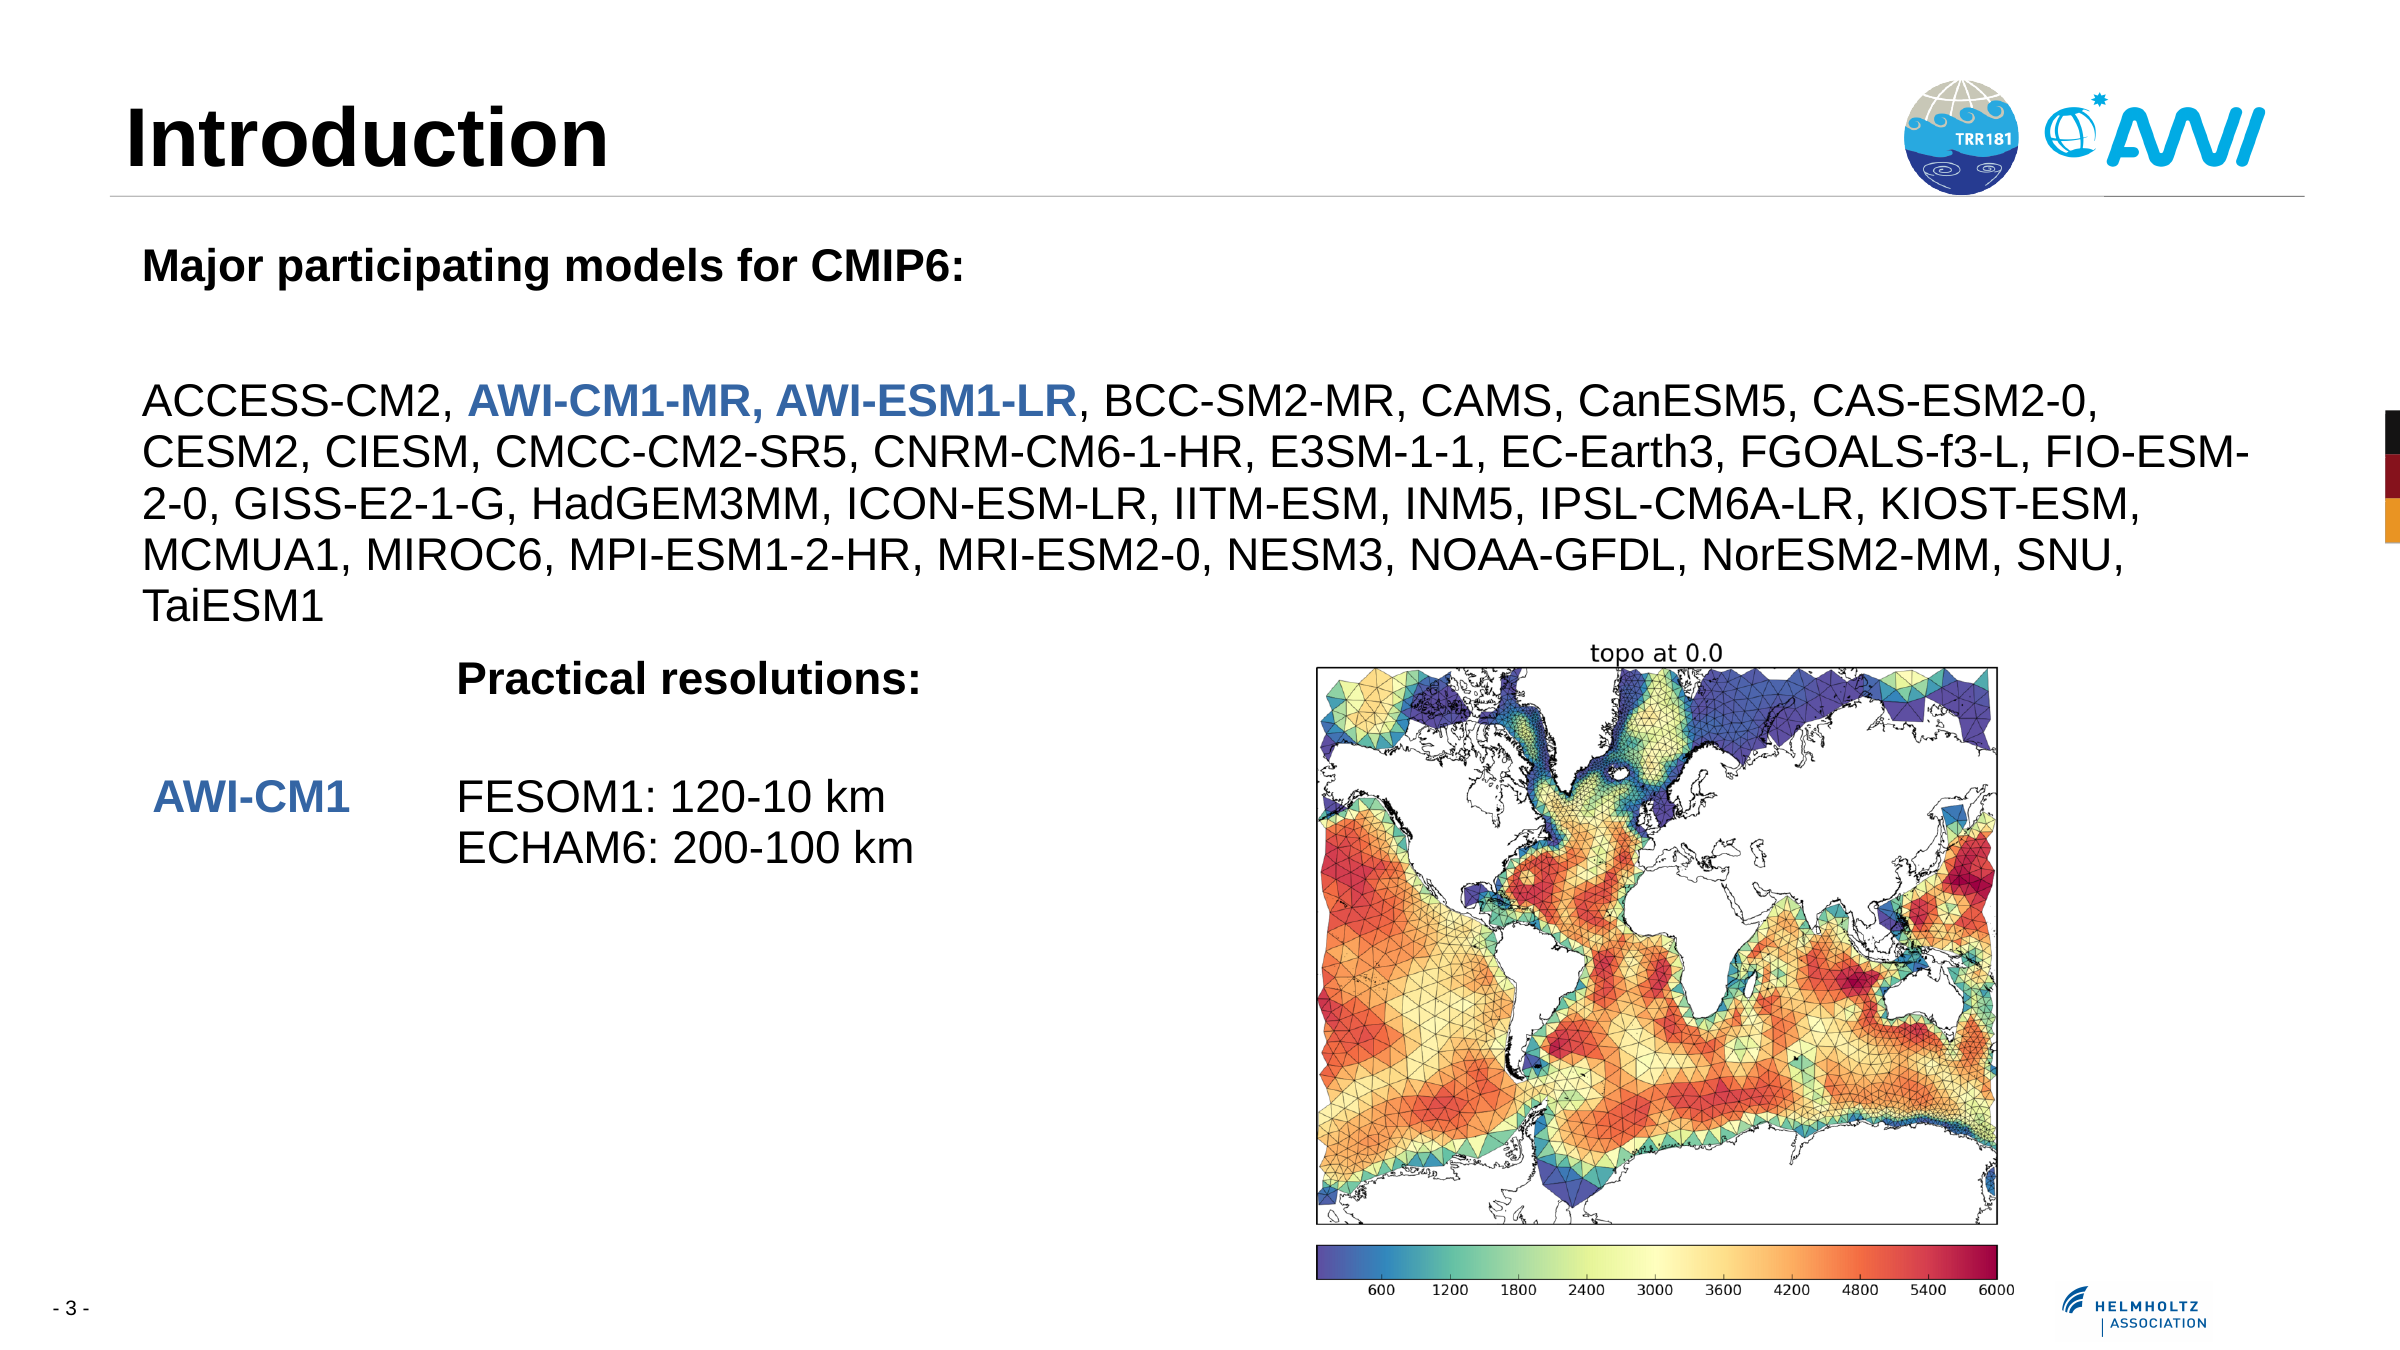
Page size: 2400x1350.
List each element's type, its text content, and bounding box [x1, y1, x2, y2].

text_box Introduction [110, 75, 2297, 195]
table_header [139, 646, 442, 763]
picture [2055, 1281, 2213, 1342]
picture [1316, 643, 2014, 1295]
text_box Major participating models for CMIP6: ACCESS-CM2, AWI-CM1-MR, AWI-ESM1-LR, BCC-SM2-MR, CAMS, CanESM5, CAS-ESM2-0, CESM2, CIESM, CMCC-CM2-SR5, CNRM-CM6-1-HR, E3SM-1-1, EC-Earth3, FGOALS-f3-L, FIO-ESM-2-0, GISS-E2-1-G, HadGEM3MM, ICON-ESM-LR, IITM-ESM, INM5, IPSL-CM6A-LR, KIOST-ESM, MCMUA1, MIROC6, MPI-ESM1-2-HR, MRI-ESM2-0, NESM3, NOAA-GFDL, NorESM2-MM, SNU, TaiESM1 [127, 232, 2273, 1187]
table_cell [443, 1051, 1287, 1168]
table_cell [443, 933, 1287, 1050]
table_cell FESOM1: 120-10 km ECHAM6: 200-100 km [443, 764, 1287, 932]
table_cell [139, 1051, 442, 1168]
table_header Practical resolutions: [443, 646, 1287, 763]
table_cell AWI-CM1 [139, 764, 442, 932]
table_cell [139, 933, 442, 1050]
